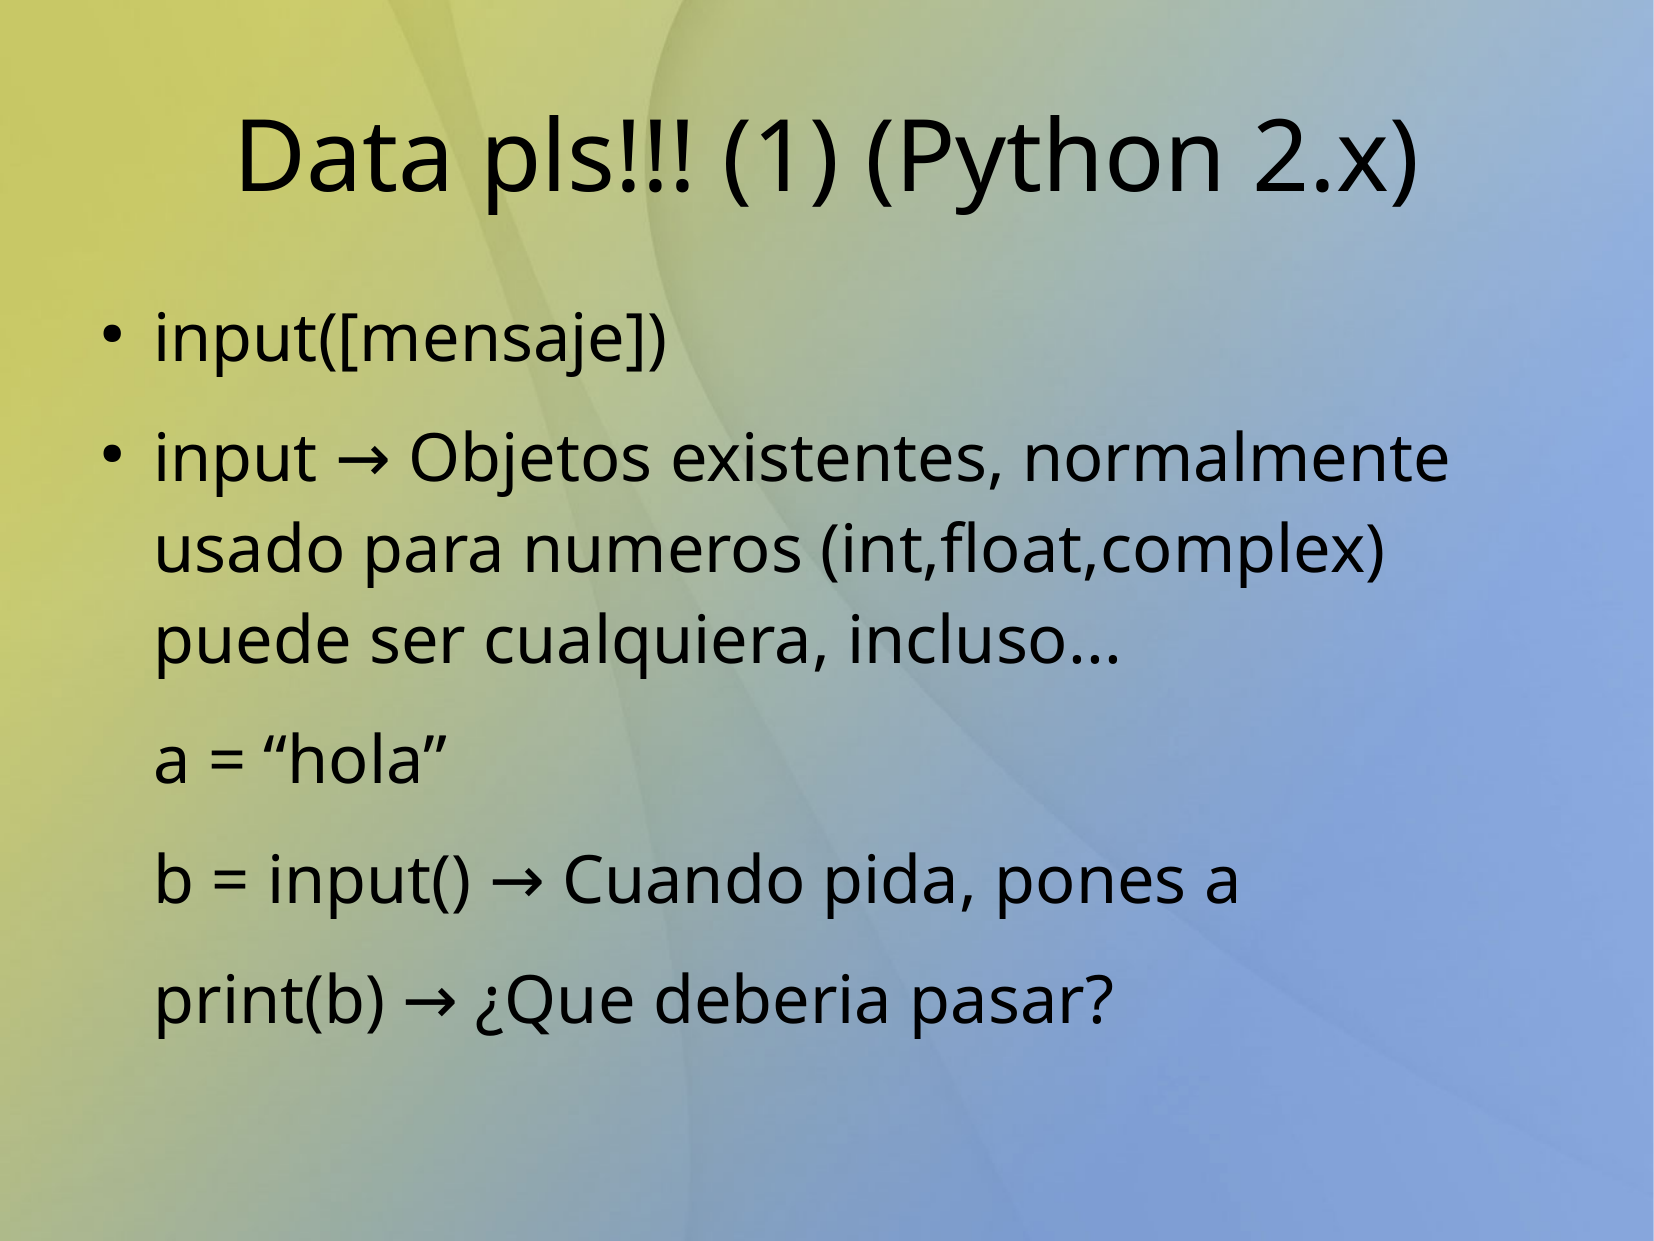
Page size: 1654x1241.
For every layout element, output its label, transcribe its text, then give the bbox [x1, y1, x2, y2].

list input([mensaje]) input → Objetos existentes, normalmente usado para numeros (int,float,complex) puede ser cualquiera, incluso... a = “hola” b = input() → Cuando pida, pones a print(b) → ¿Que deberia pasar? [82, 290, 1571, 1010]
picture [0, 0, 1654, 1241]
title Data pls!!! (1) (Python 2.x) [82, 49, 1571, 257]
